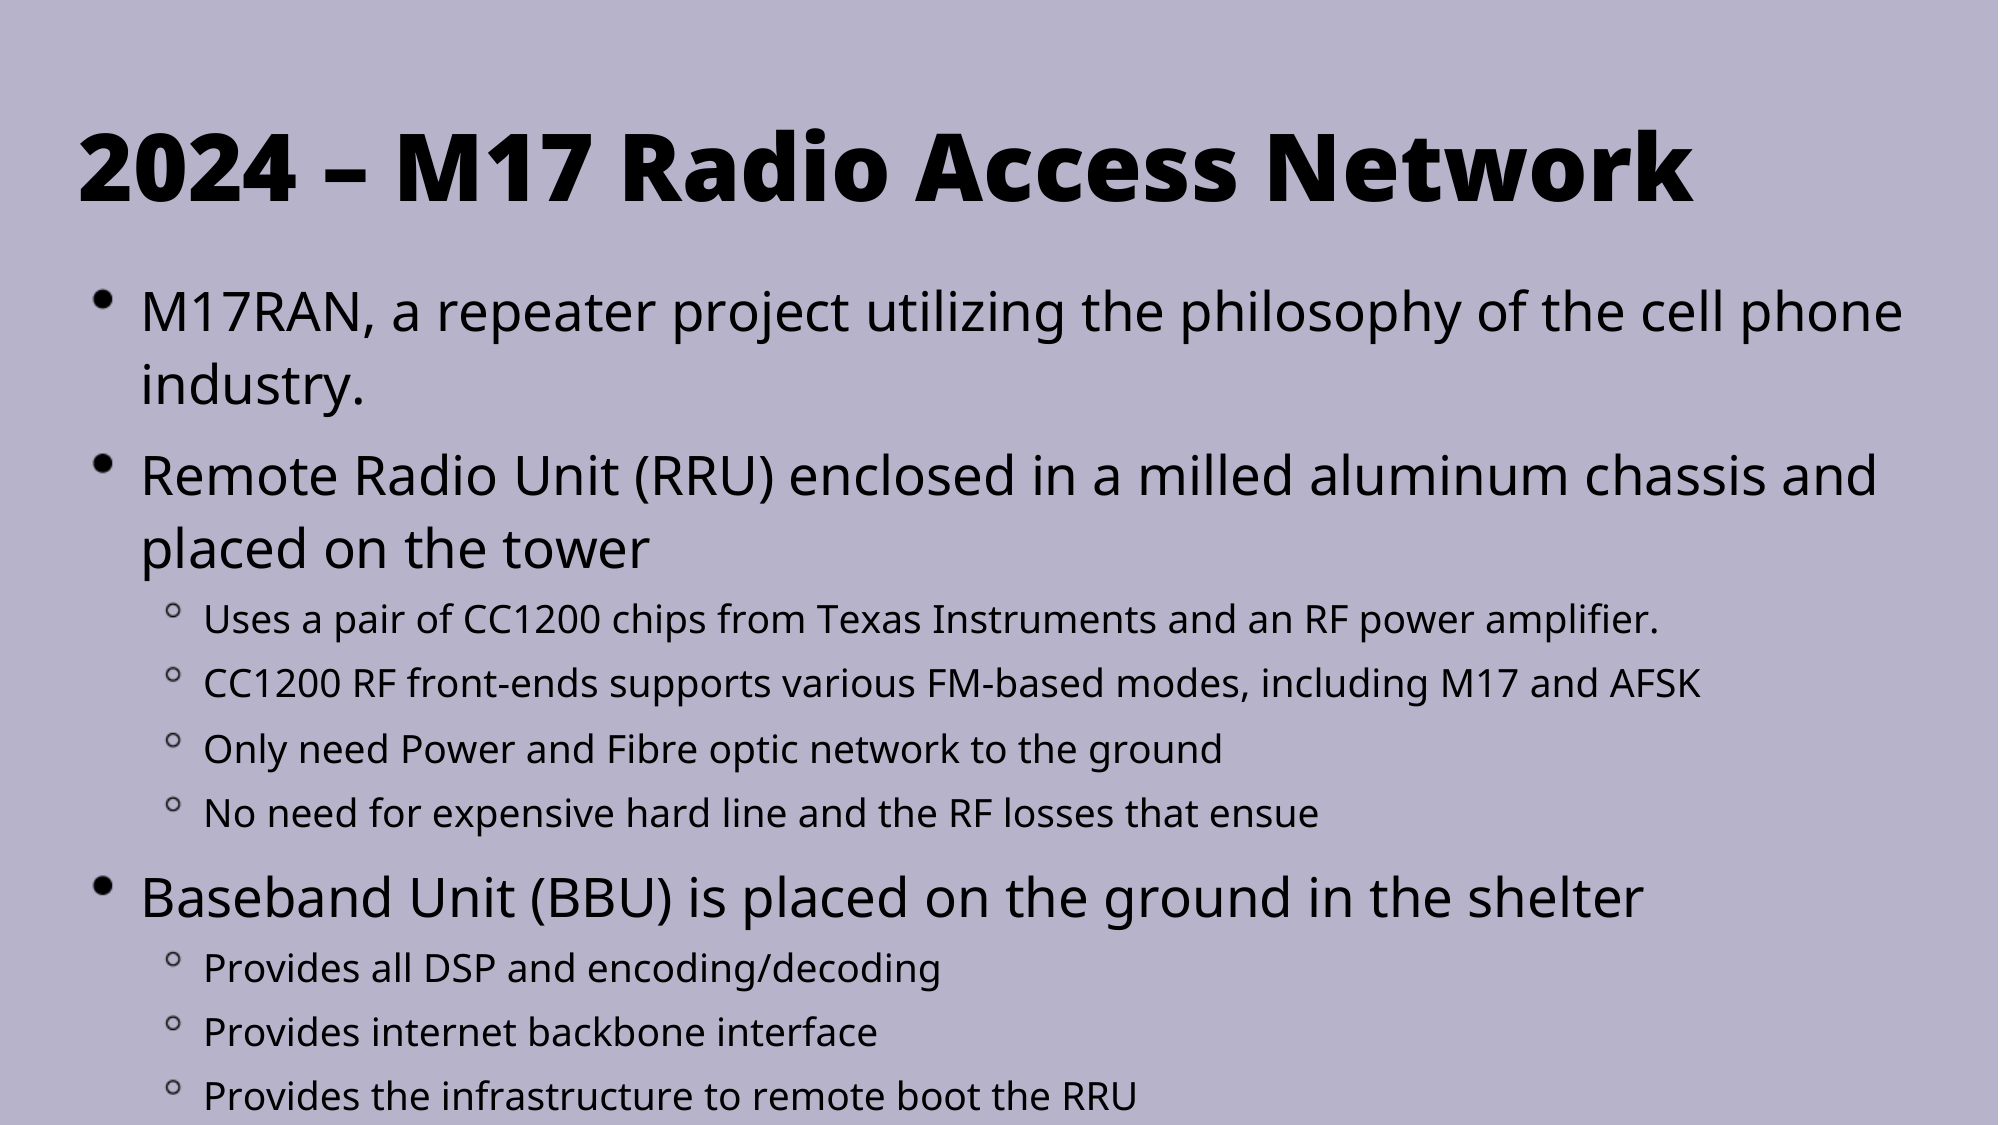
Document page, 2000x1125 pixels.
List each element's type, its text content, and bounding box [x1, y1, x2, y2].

text_box Provides the infrastructure to remote boot the RRU [203, 1068, 1086, 1108]
text_box M17RAN, a repeater project utilizing the philosophy of the cell phone [140, 273, 1815, 328]
text_box Baseband Unit (BBU) is placed on the ground in the shelter [140, 859, 1554, 914]
text_box CC1200 RF front-ends supports various FM-based modes, including M17 and AFSK [203, 656, 1635, 696]
text_box Remote Radio Unit (RRU) enclosed in a milled aluminum chassis and [140, 437, 1767, 493]
text_box No need for expensive hard line and the RF losses that ensue [203, 785, 1248, 825]
text_box industry. [140, 346, 351, 402]
text_box Uses a pair of CC1200 chips from Texas Instruments and an RF power amplifier. [203, 591, 1572, 632]
text_box Only need Power and Fibre optic network to the ground [203, 721, 1166, 761]
text_box Provides all DSP and encoding/decoding [203, 940, 897, 980]
text_box Provides internet backbone interface [203, 1004, 836, 1044]
picture [0, 0, 1998, 1125]
text_box placed on the tower [140, 510, 624, 566]
text_box 2024 – M17 Radio Access Network [78, 101, 1560, 195]
